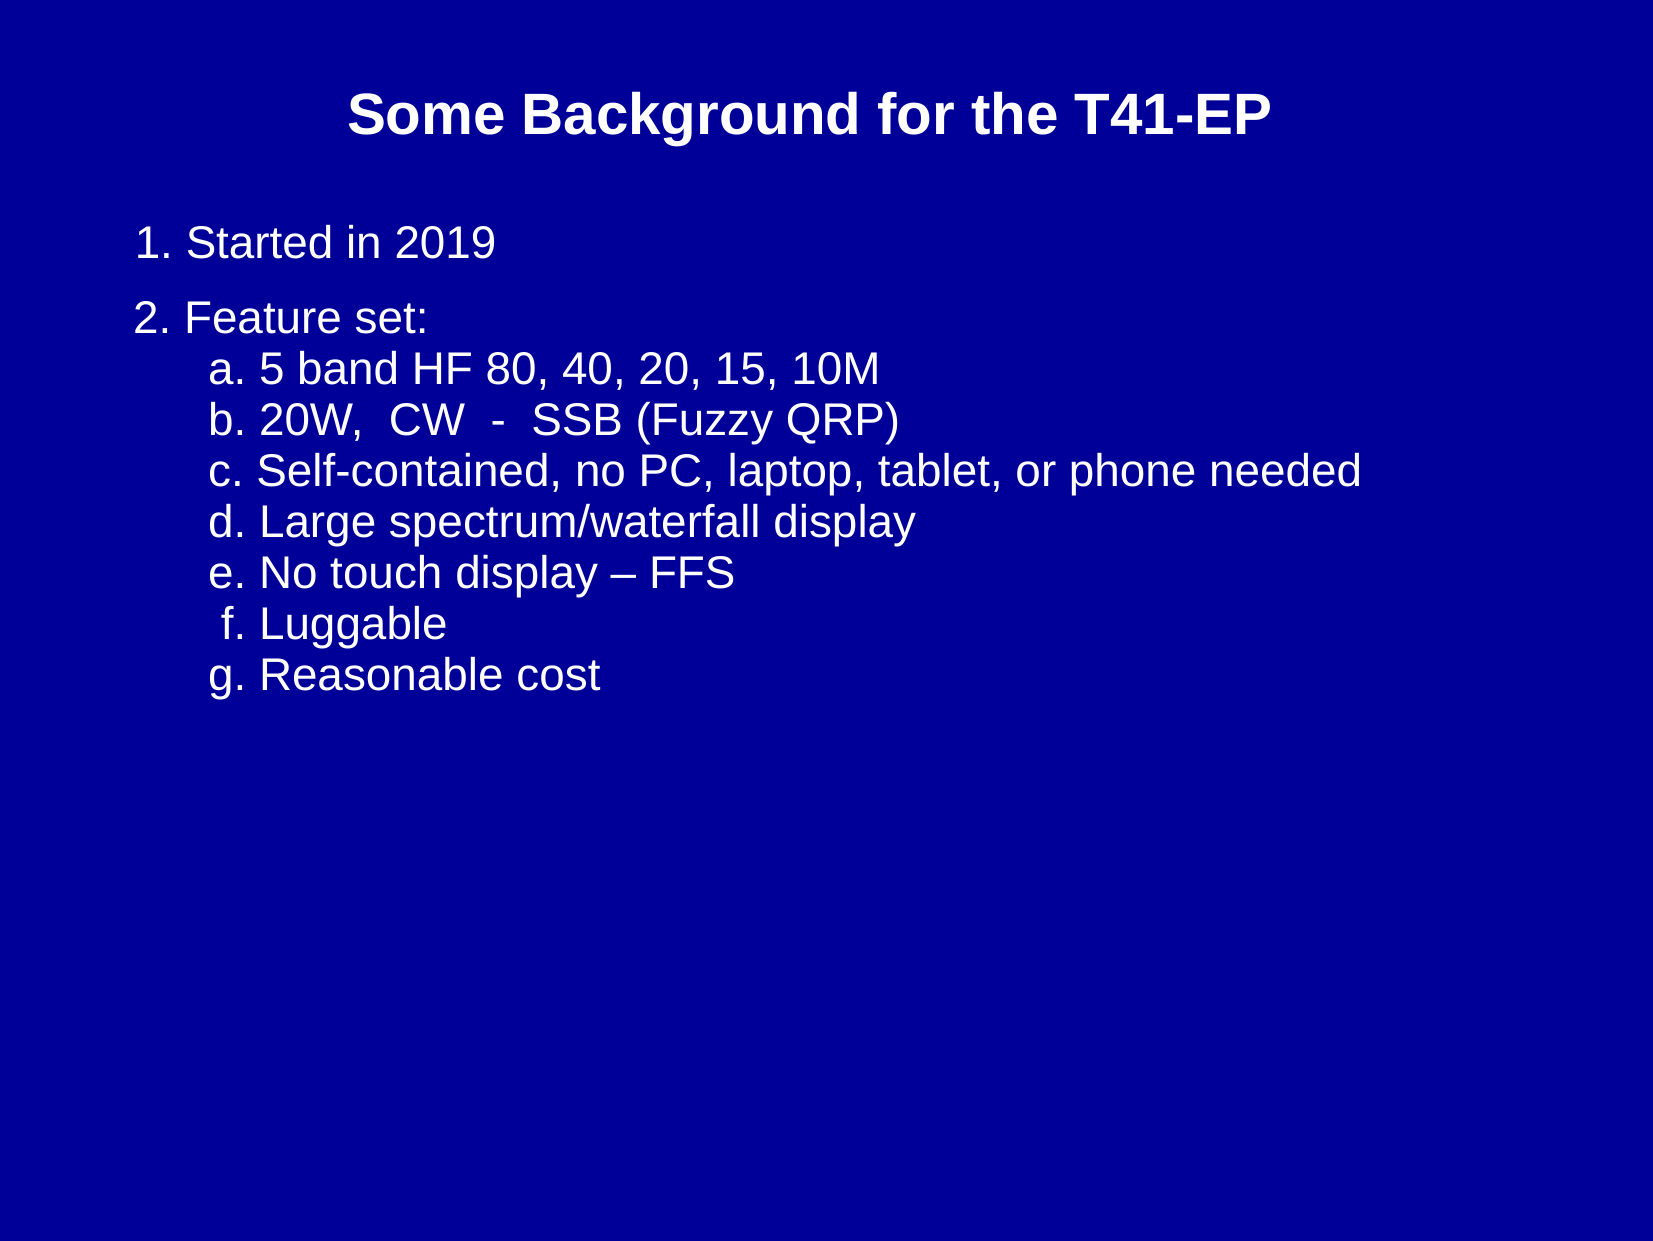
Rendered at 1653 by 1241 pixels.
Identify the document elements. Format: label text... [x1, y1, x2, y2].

text_box 2. Feature set: a. 5 band HF 80, 40, 20, 15, 10M b. 20W, CW - SSB (Fuzzy QRP) c. Self-contained, no PC, laptop, tablet, or phone needed d. Large spectrum/waterfall display e. No touch display – FFS f. Luggable g. Reasonable cost [118, 285, 1378, 760]
text_box Some Background for the T41-EP [330, 75, 1291, 166]
text_box 1. Started in 2019 [120, 210, 512, 276]
